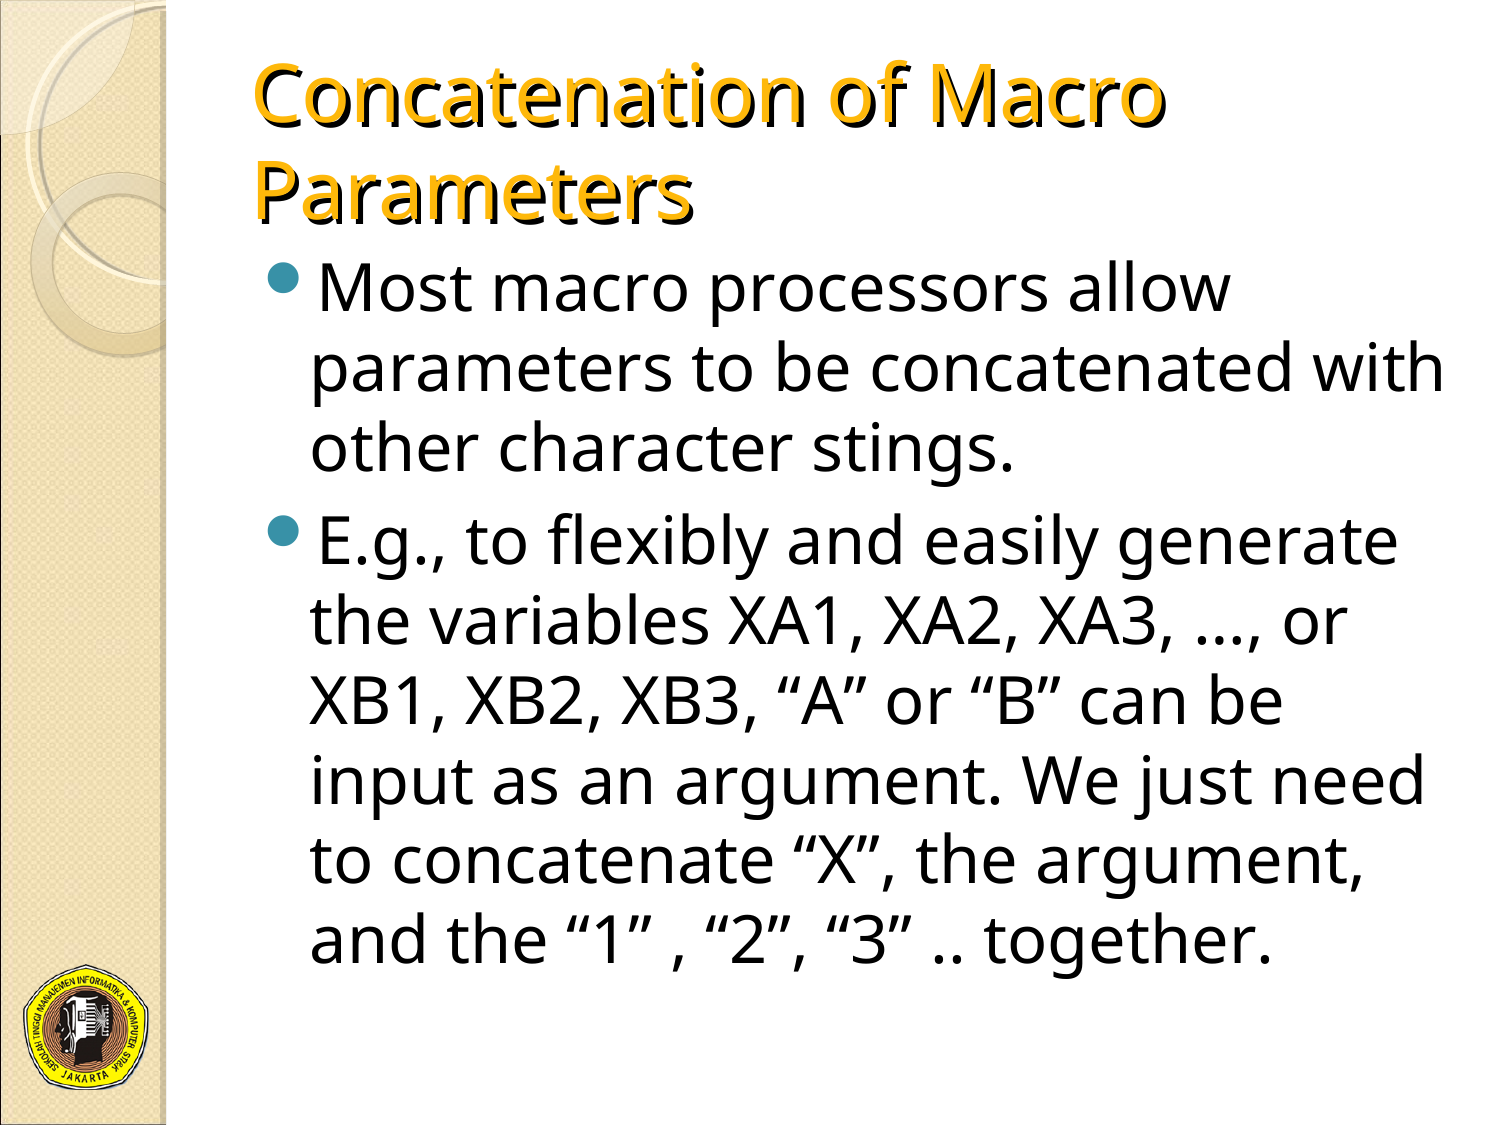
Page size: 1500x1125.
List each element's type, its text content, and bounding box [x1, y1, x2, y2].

picture [136, 0, 166, 4]
text_box Most macro processors allow parameters to be concatenated with other character stings. E.g., to flexibly and easily generate the variables XA1, XA2, XA3, …, or XB1, XB2, XB3, “A” or “B” can be input as an argument. We just need to concatenate “X”, the argument, and the “1” , “2”, “3” .. together. [235, 237, 1466, 1066]
text_box Concatenation of Macro Parameters [235, 33, 1466, 237]
picture [0, 10, 166, 1125]
